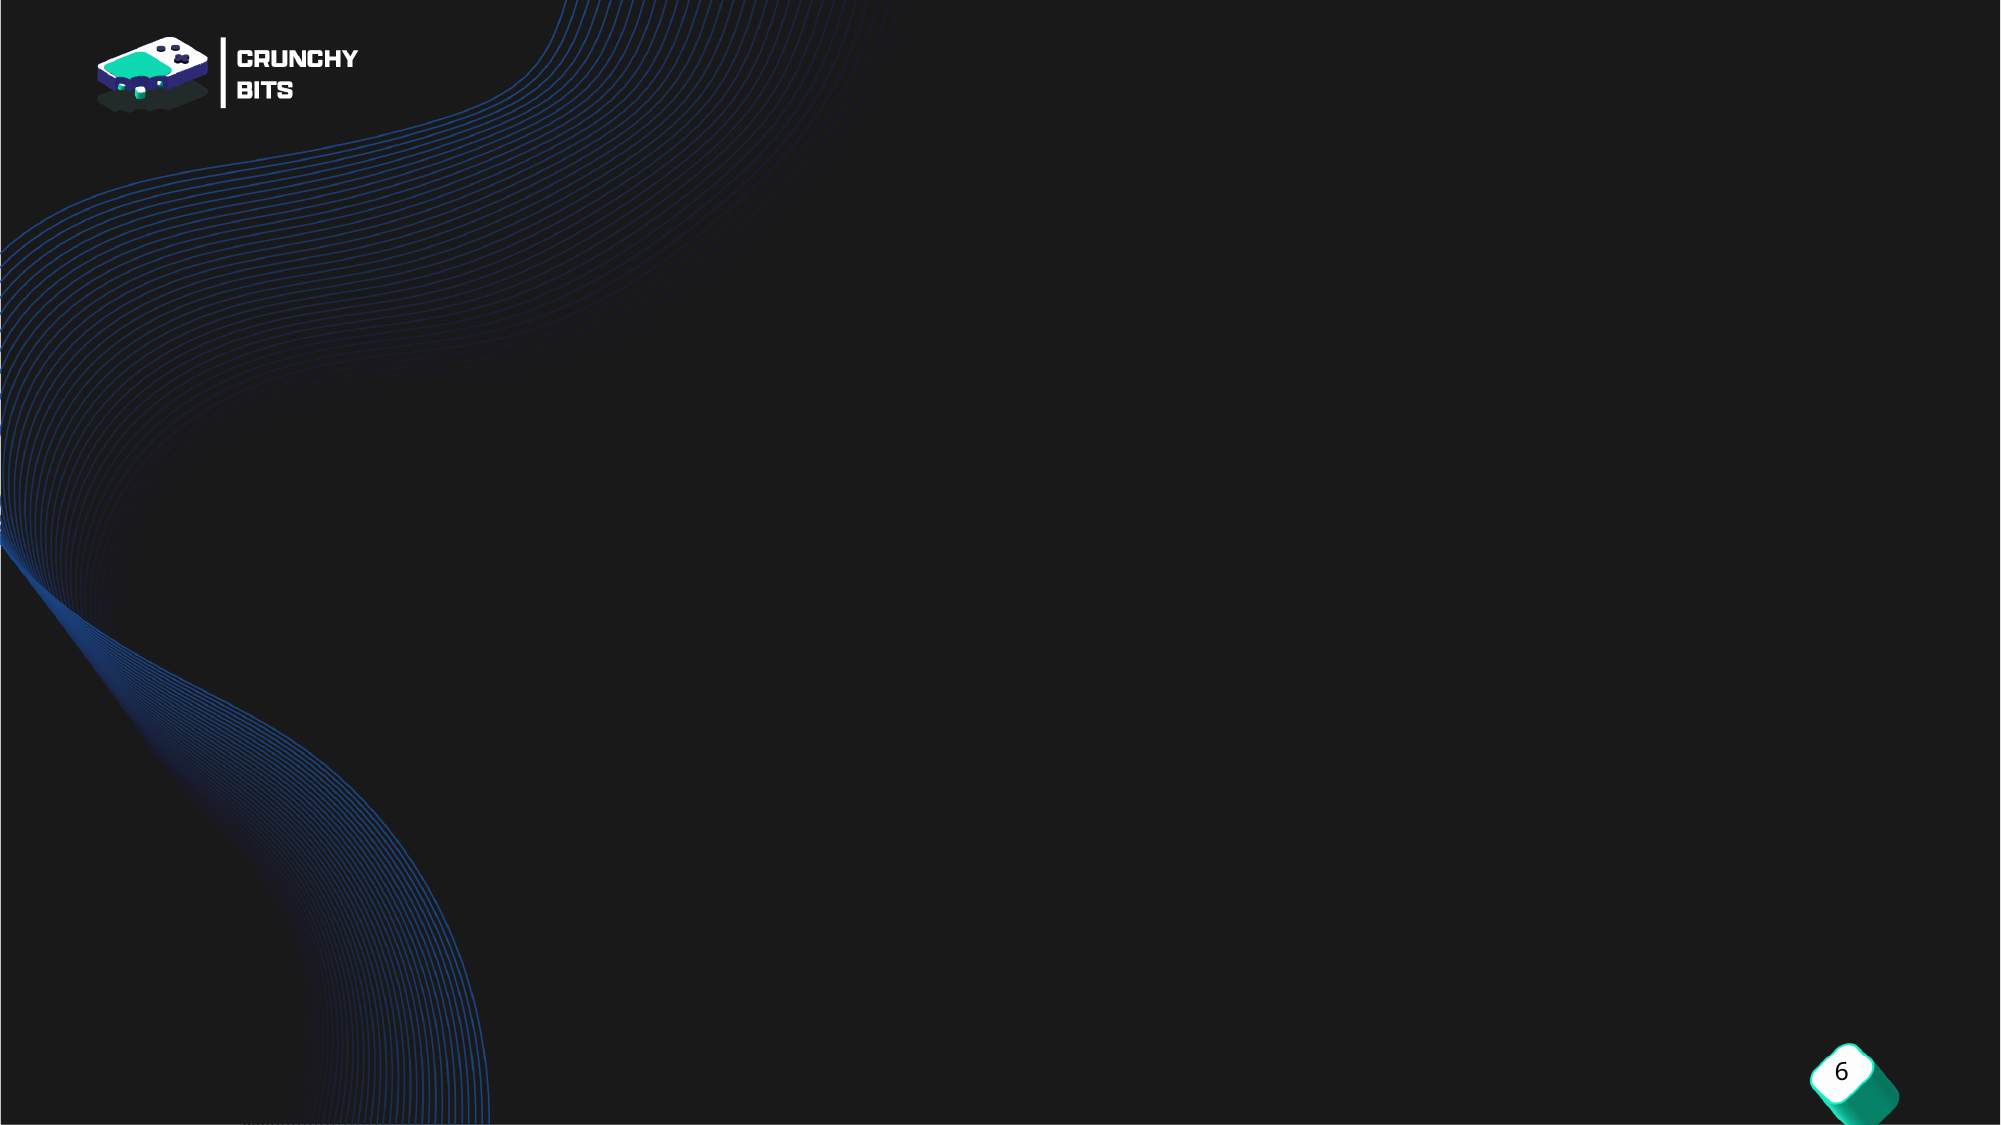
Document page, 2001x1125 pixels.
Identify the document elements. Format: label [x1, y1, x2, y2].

text_box [1789, 1042, 1894, 1103]
